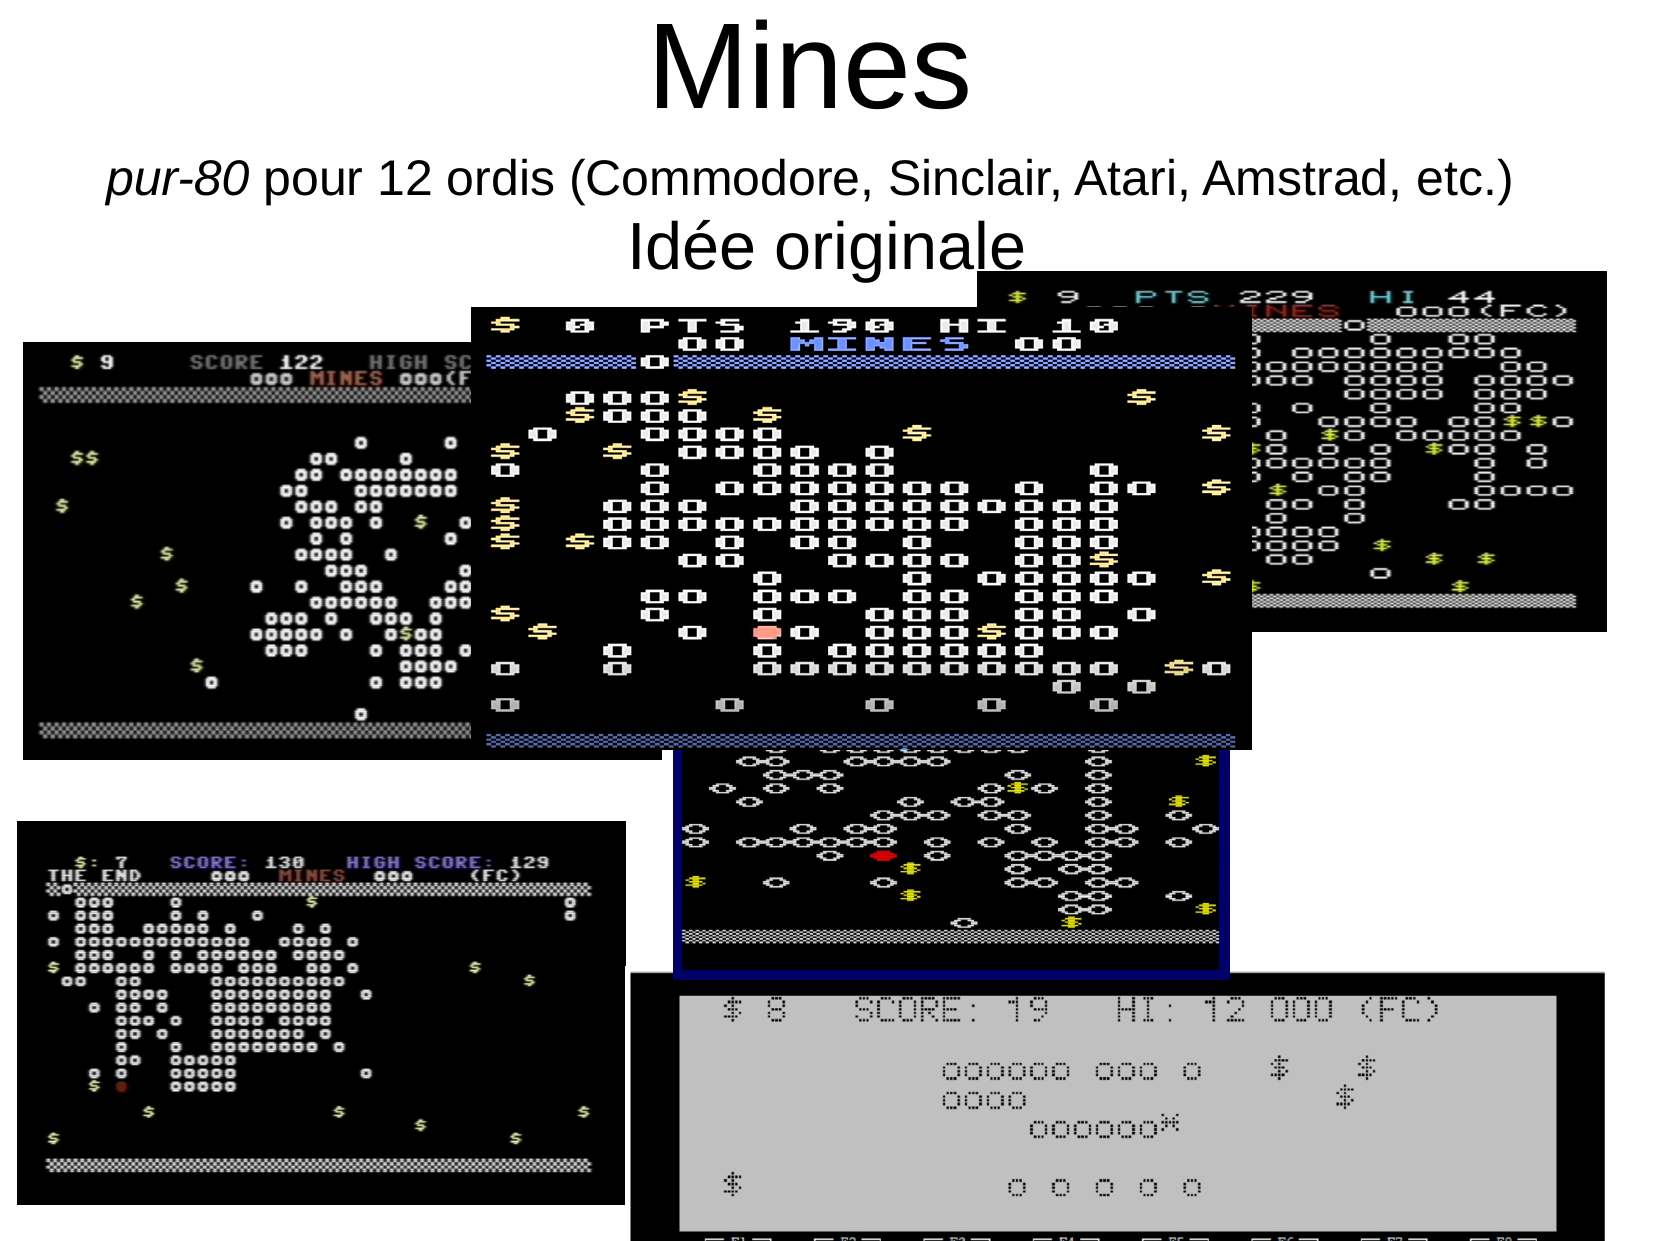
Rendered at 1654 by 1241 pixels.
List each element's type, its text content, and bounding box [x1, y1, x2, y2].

title Mines pur-80 pour 12 ordis (Commodore, Sinclair, Atari, Amstrad, etc.) Idée originale [82, 0, 1571, 284]
picture [17, 271, 1609, 1241]
